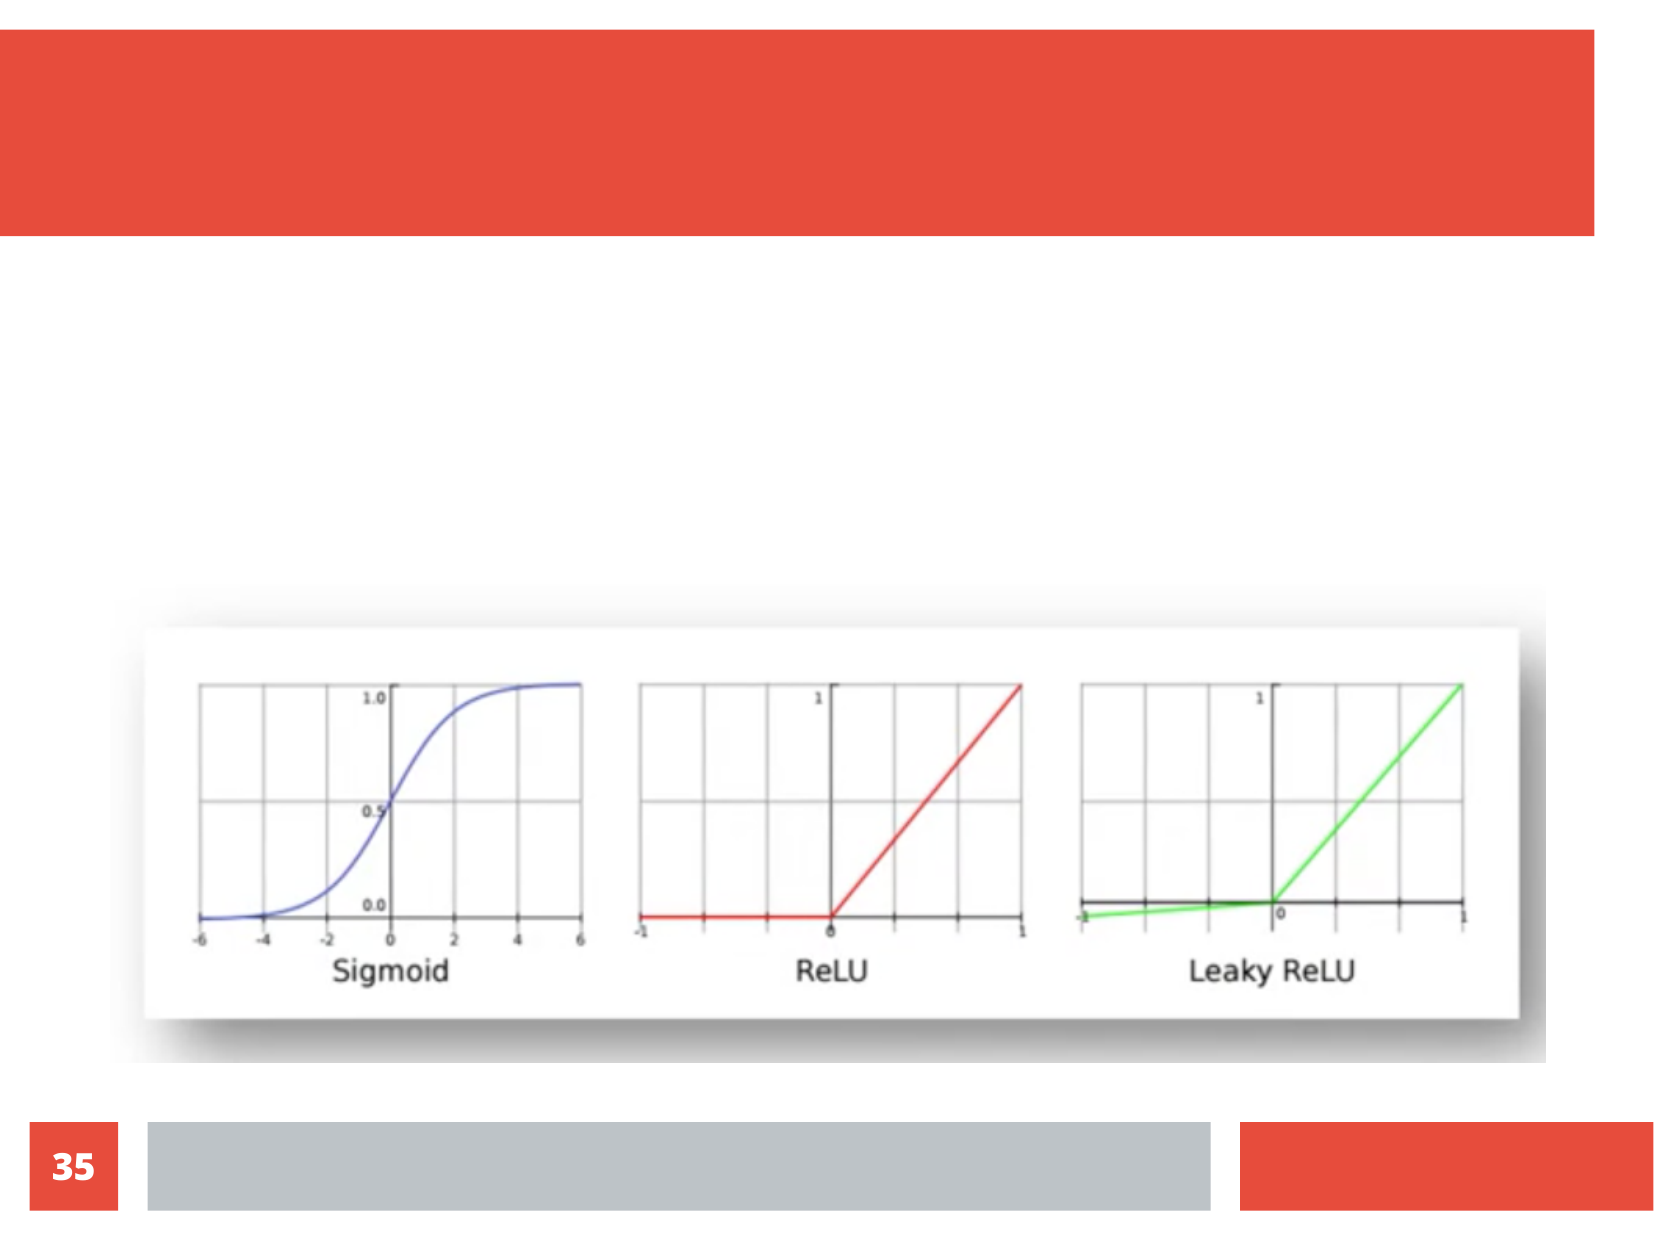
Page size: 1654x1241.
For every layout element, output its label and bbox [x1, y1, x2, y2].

picture [110, 584, 1546, 1064]
